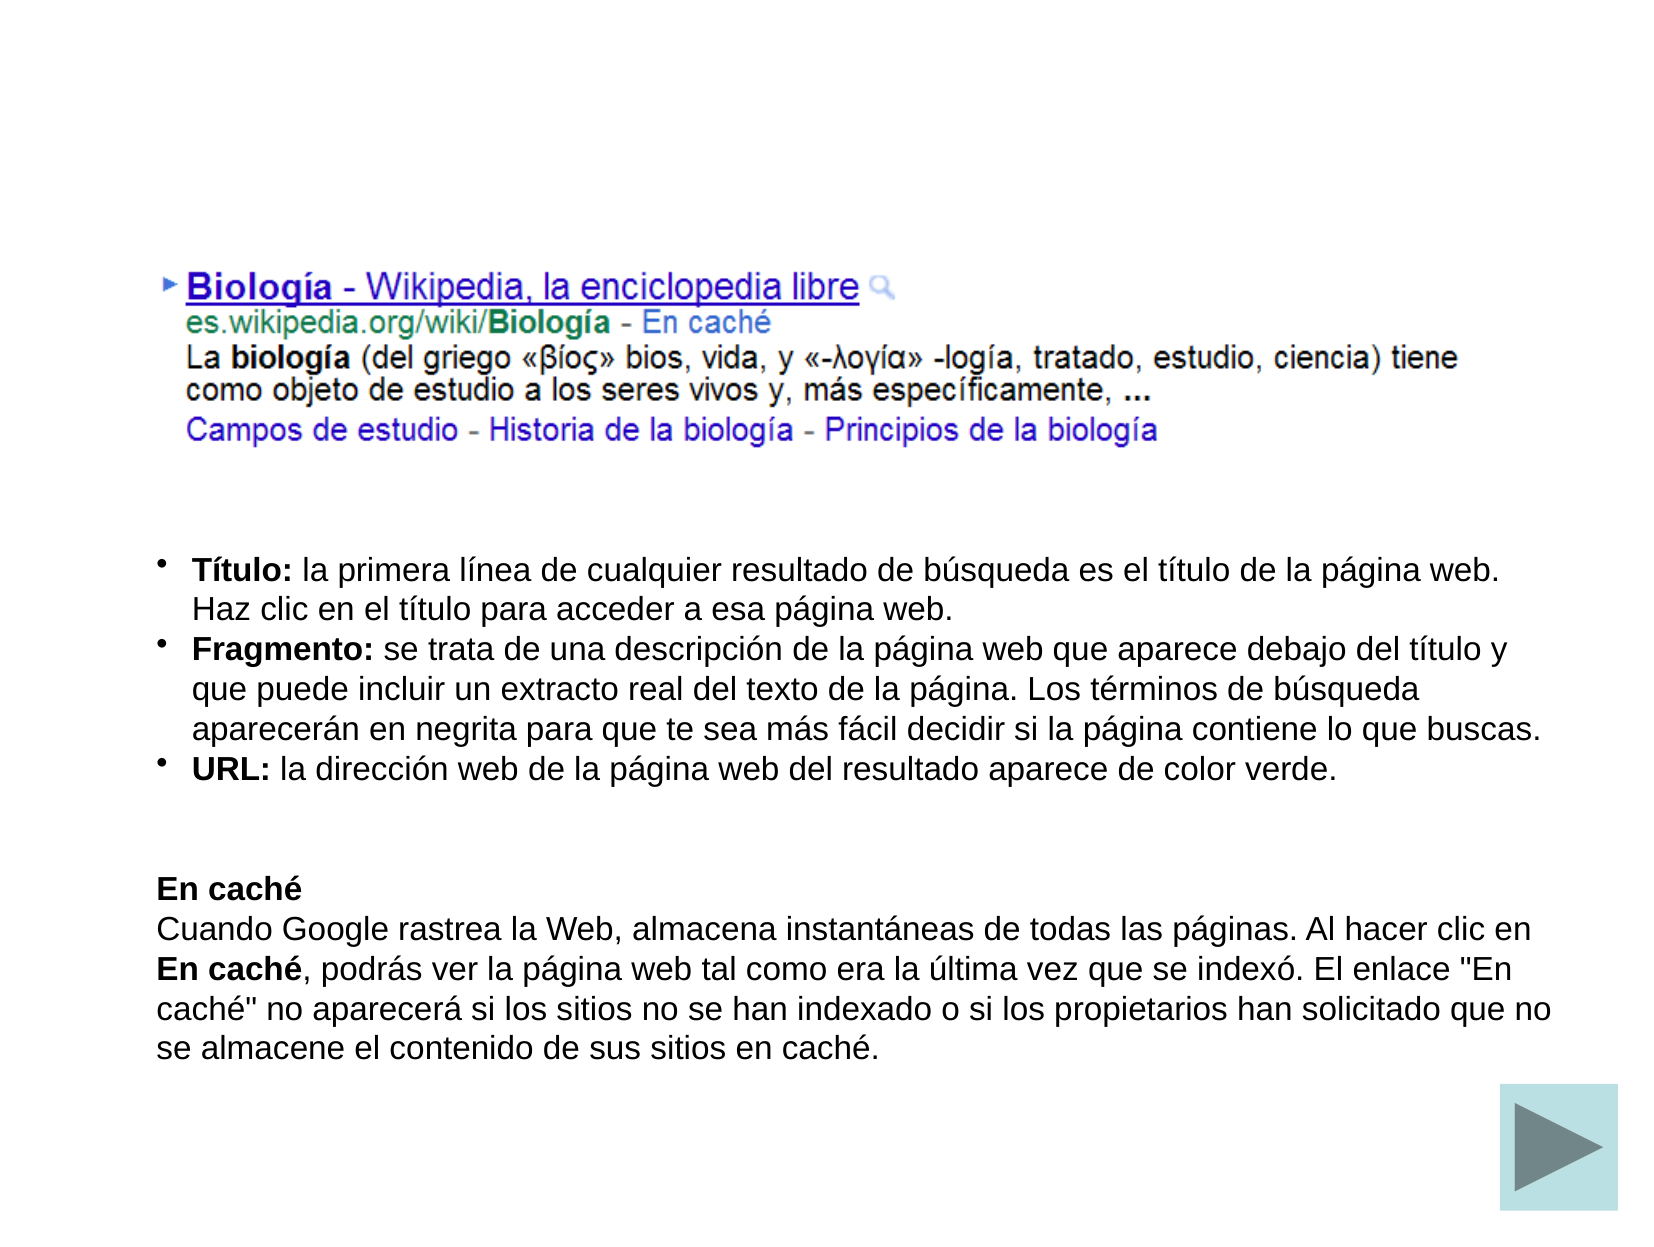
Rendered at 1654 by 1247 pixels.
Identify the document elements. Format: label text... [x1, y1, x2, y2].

text_box Título: la primera línea de cualquier resultado de búsqueda es el título de la página web. Haz clic en el título para acceder a esa página web. Fragmento: se trata de una descripción de la página web que aparece debajo del título y que puede incluir un extracto real del texto de la página. Los términos de búsqueda aparecerán en negrita para que te sea más fácil decidir si la página contiene lo que buscas. URL: la dirección web de la página web del resultado aparece de color verde. En caché Cuando Google rastrea la Web, almacena instantáneas de todas las páginas. Al hacer clic en En caché, podrás ver la página web tal como era la última vez que se indexó. El enlace "En caché" no aparecerá si los sitios no se han indexado o si los propietarios han solicitado que no se almacene el contenido de sus sitios en caché. [141, 540, 1572, 1075]
picture [141, 245, 1582, 470]
text_box [1499, 1083, 1618, 1211]
